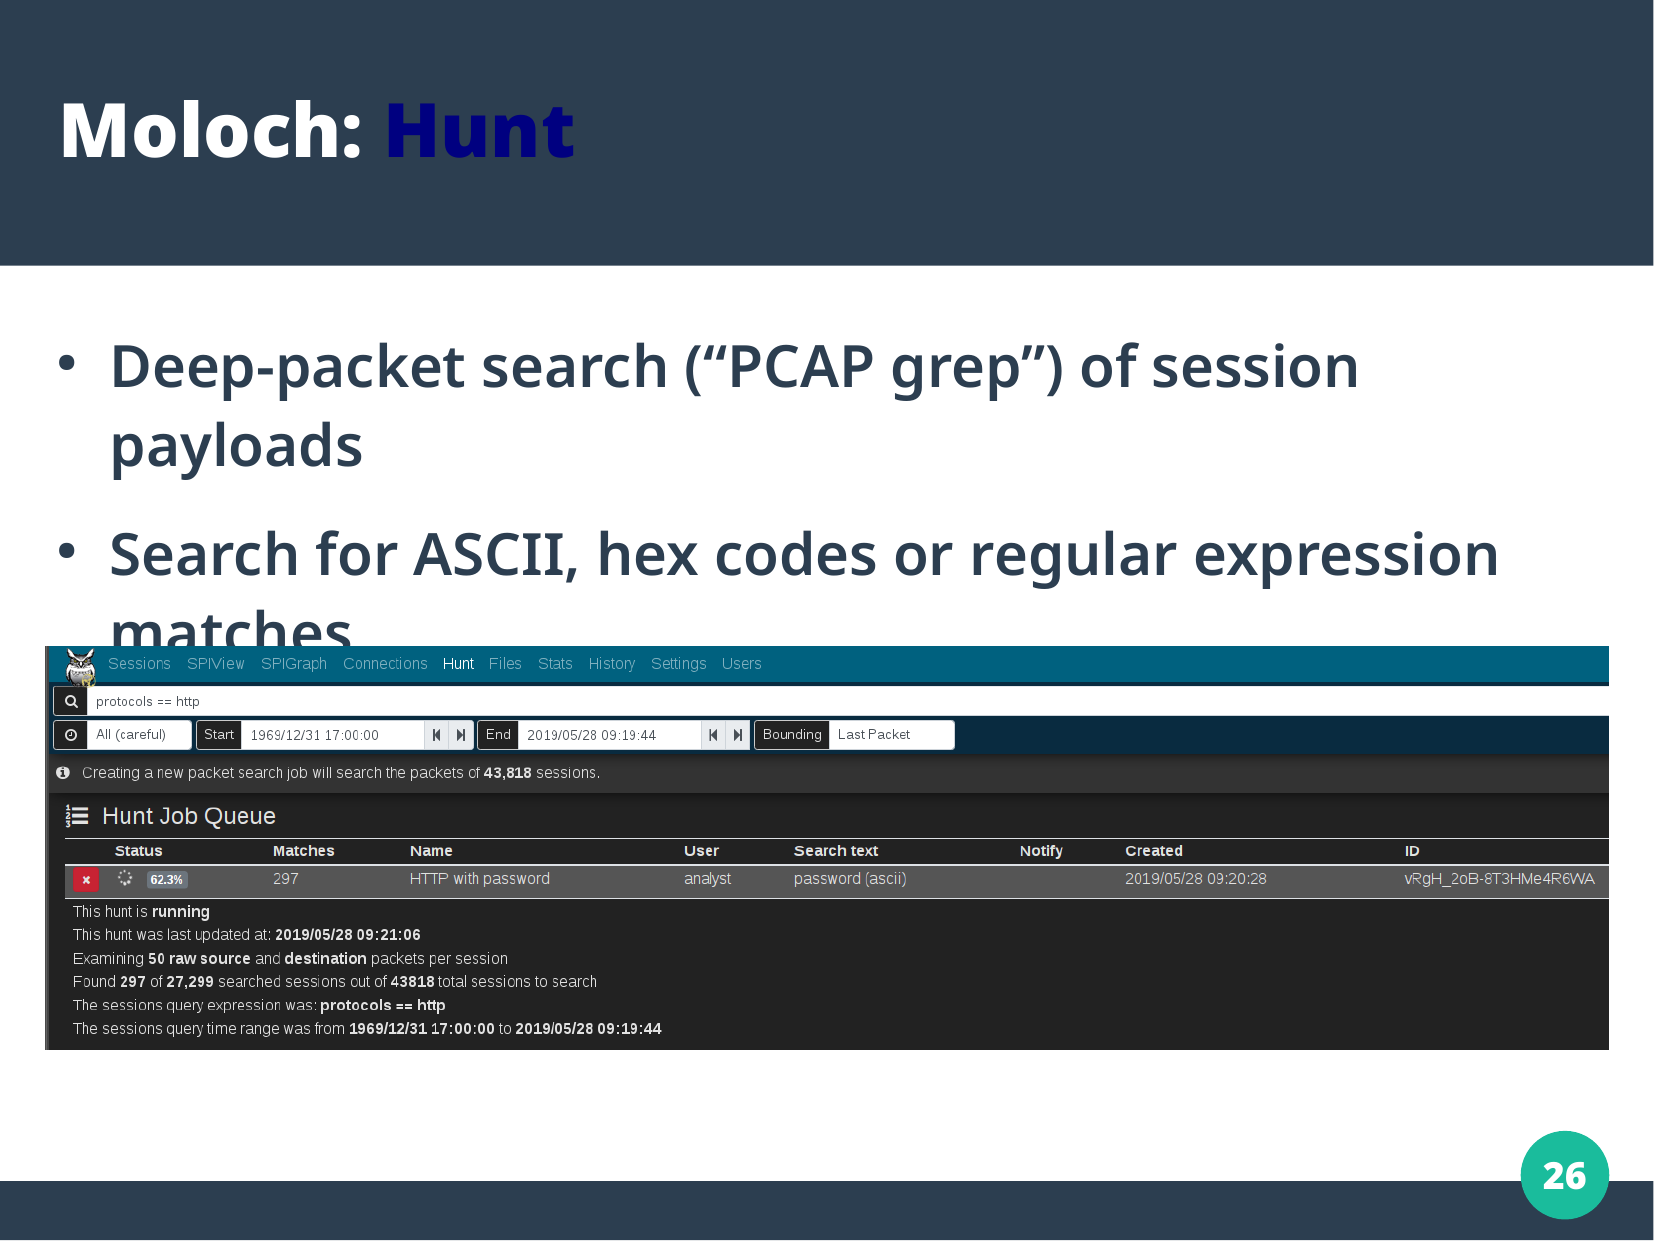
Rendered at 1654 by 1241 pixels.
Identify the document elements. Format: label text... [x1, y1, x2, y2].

list Deep-packet search (“PCAP grep”) of session payloads Search for ASCII, hex codes or regular expression matches Apply “PCAP Files” view to sessions first [38, 324, 1615, 1152]
picture [45, 646, 1609, 1050]
title Moloch: Hunt [59, 49, 1595, 207]
